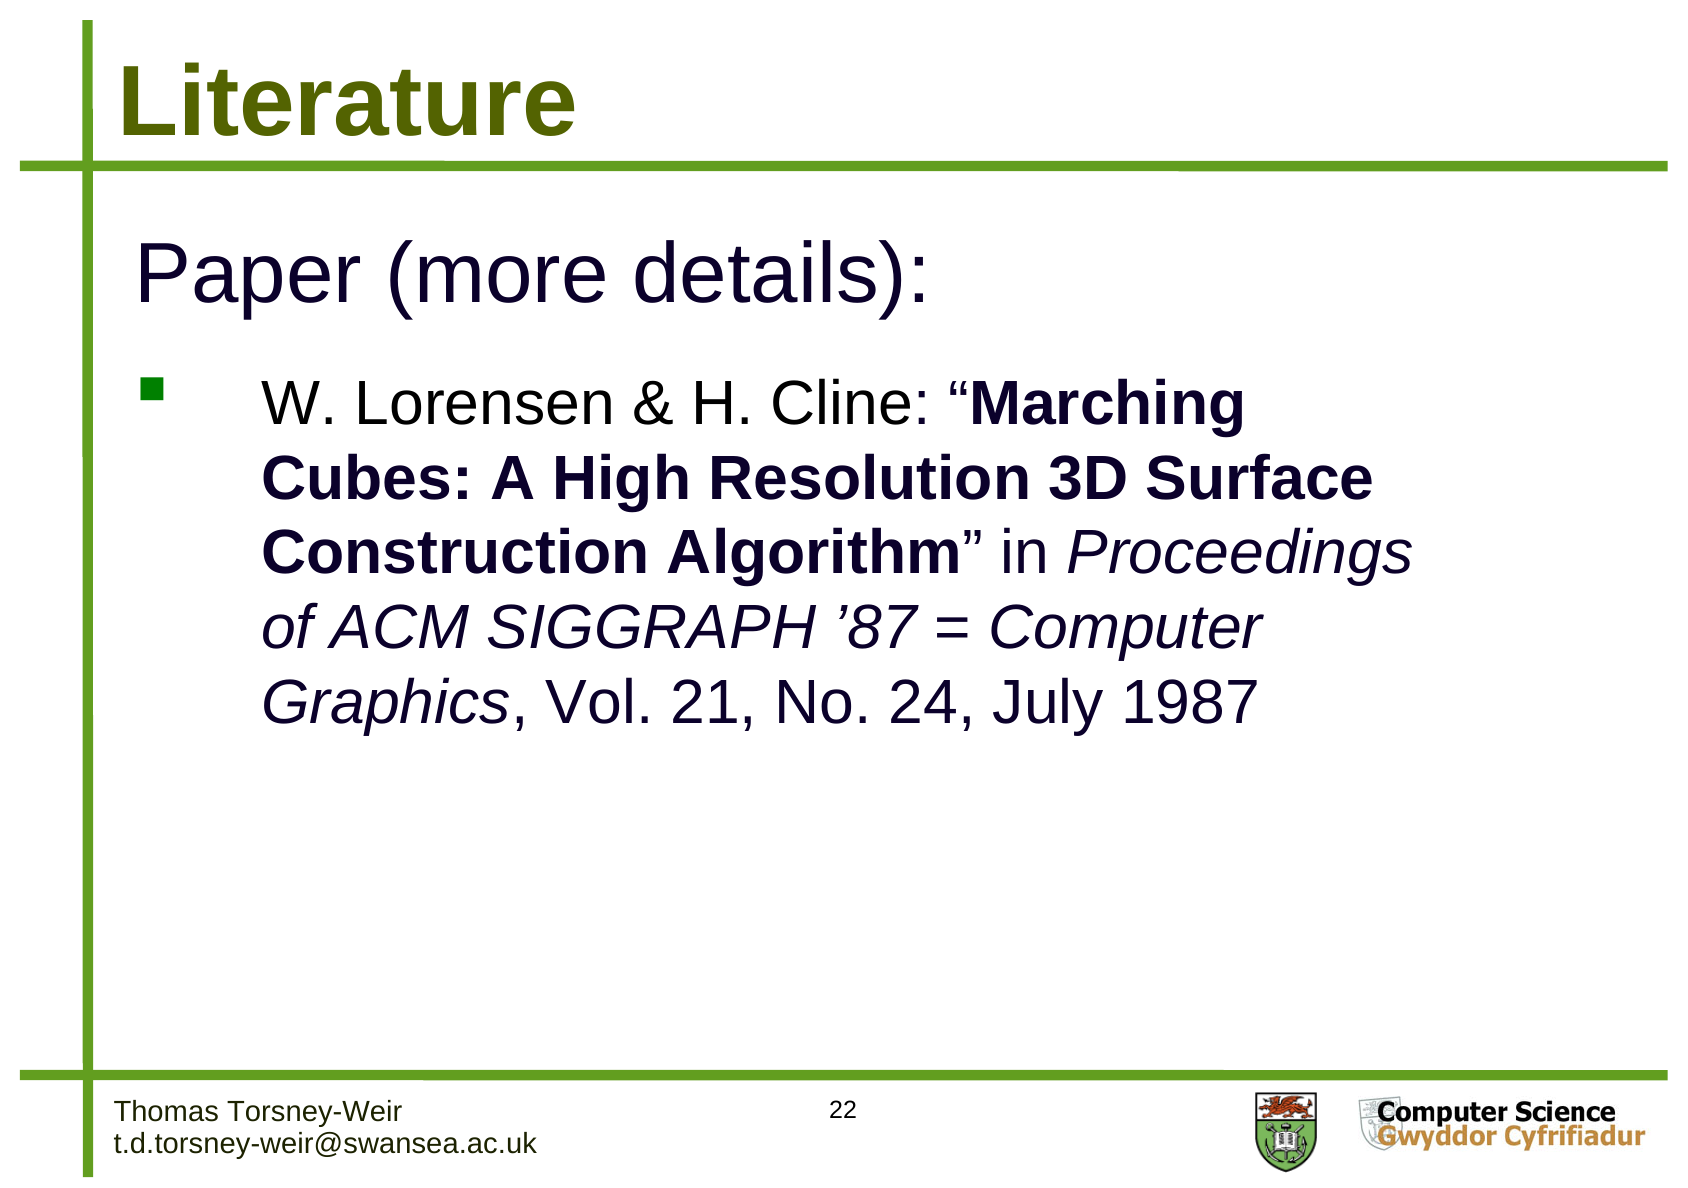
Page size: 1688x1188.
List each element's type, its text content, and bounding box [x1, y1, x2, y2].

list Paper (more details): W. Lorensen & H. Cline: “Marching Cubes: A High Resolution 3D Surface Construction Algorithm” in Proceedings of ACM SIGGRAPH ’87 = Computer Graphics, Vol. 21, No. 24, July 1987 [117, 209, 1459, 745]
text_box <number> [412, 1089, 1274, 1188]
picture [1274, 1092, 1654, 1173]
title Literature [101, 29, 1666, 166]
